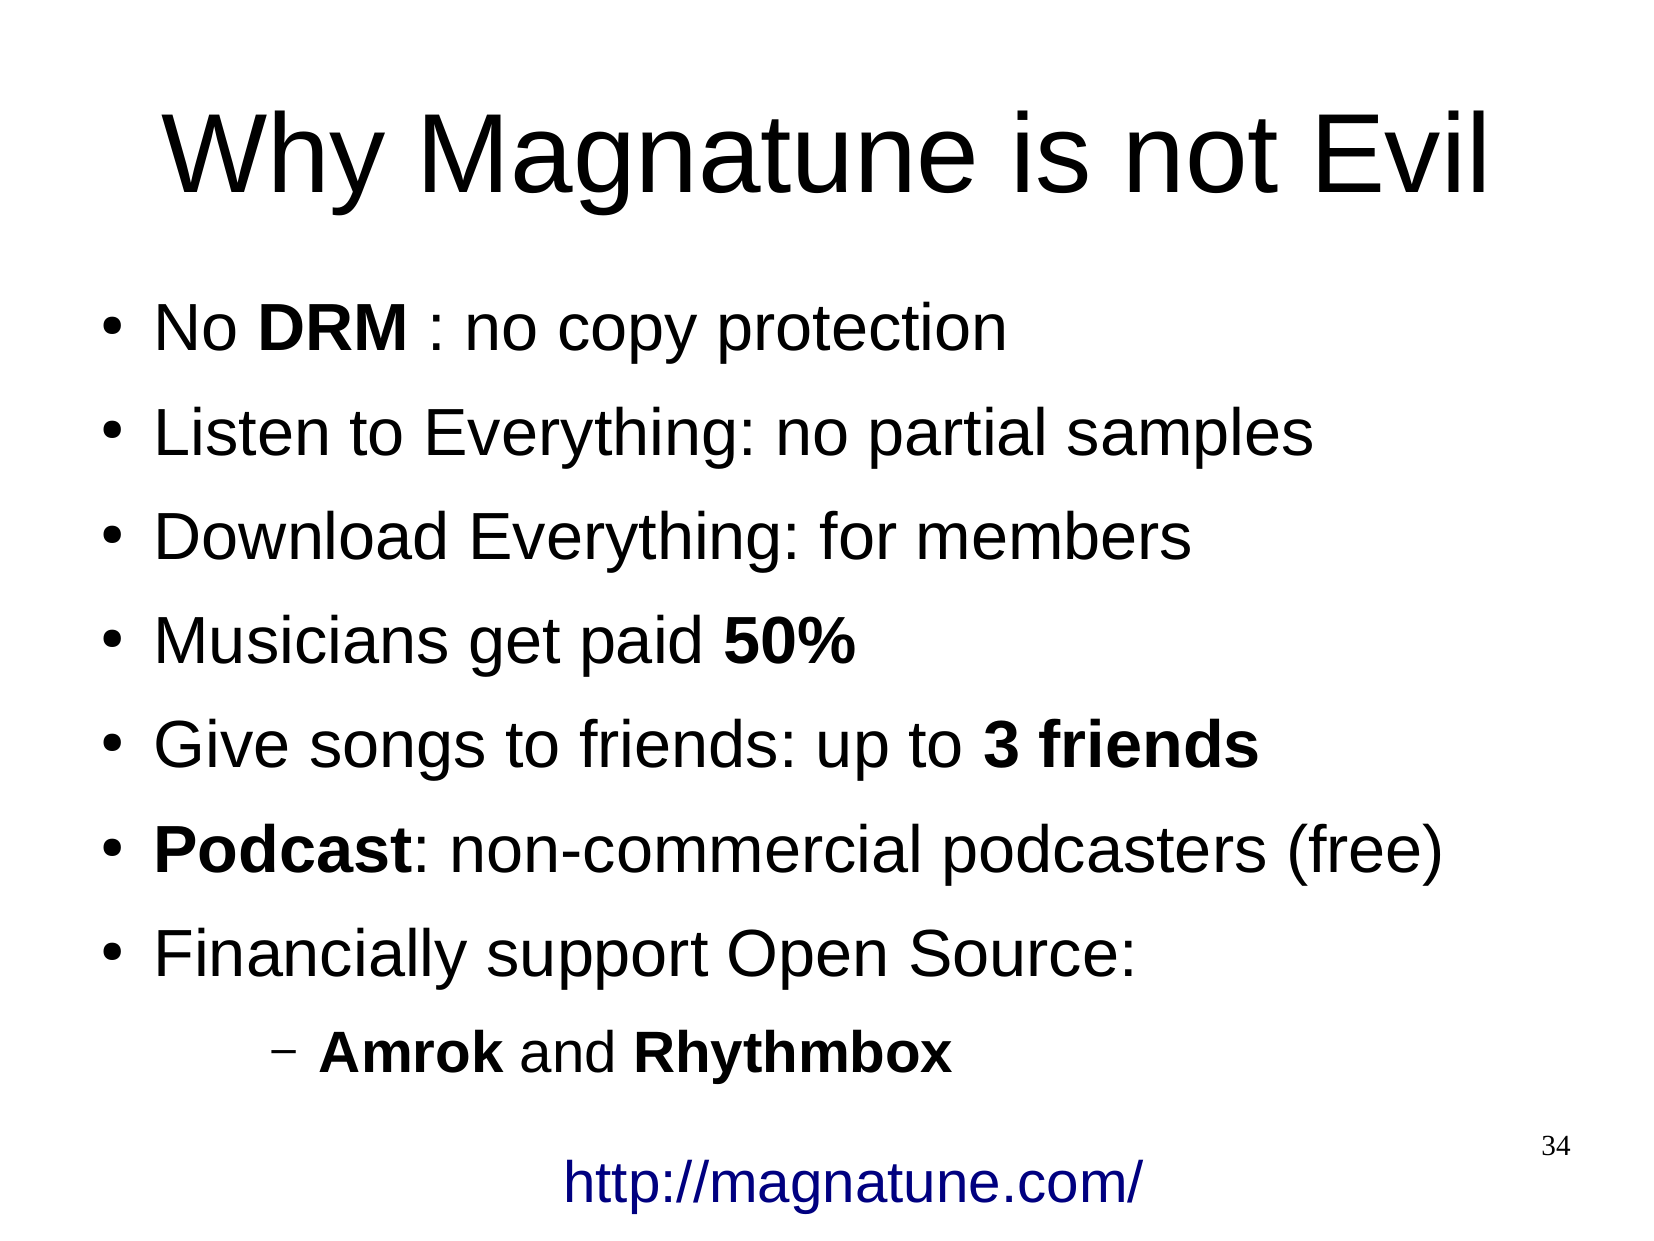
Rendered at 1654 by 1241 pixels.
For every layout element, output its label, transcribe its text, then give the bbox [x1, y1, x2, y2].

title Why Magnatune is not Evil [82, 49, 1571, 257]
text_box http://magnatune.com/ [457, 1142, 1283, 1223]
list No DRM : no copy protection Listen to Everything: no partial samples Download Everything: for members Musicians get paid 50% Give songs to friends: up to 3 friends Podcast: non-commercial podcasters (free) Financially support Open Source: Amrok and Rhythmbox [82, 290, 1571, 1109]
